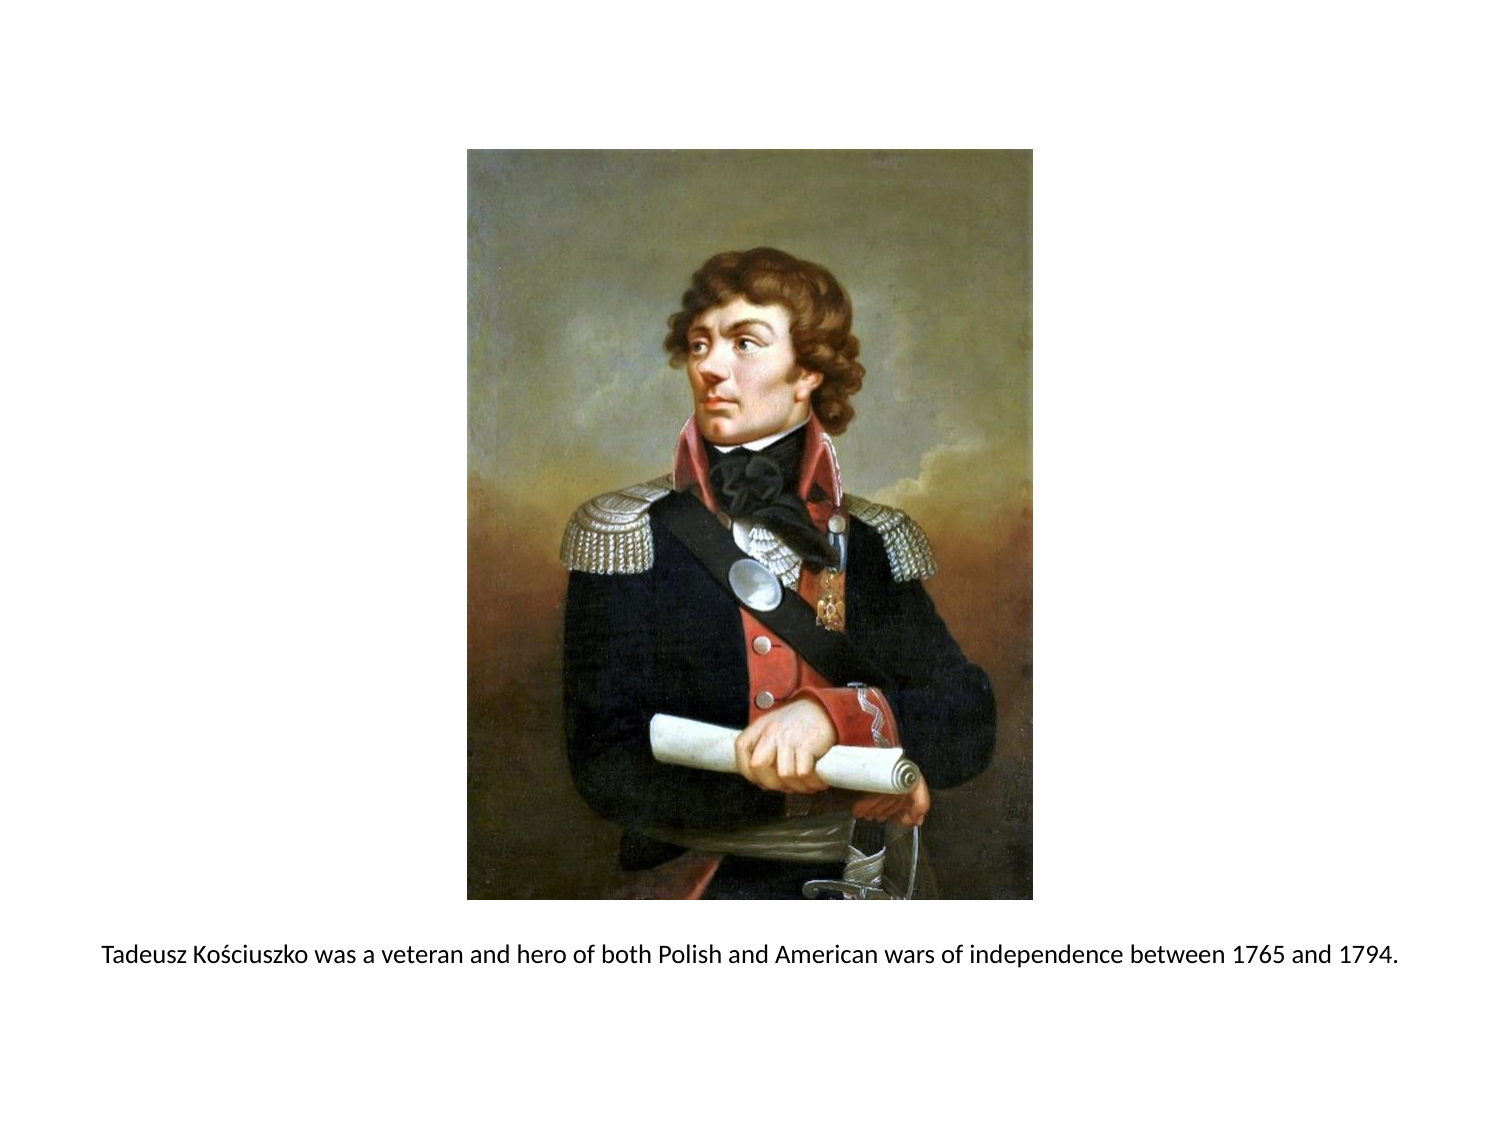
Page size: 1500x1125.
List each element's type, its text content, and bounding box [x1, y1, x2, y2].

picture [467, 149, 1033, 900]
text_box Tadeusz Kościuszko was a veteran and hero of both Polish and American wars of independence between 1765 and 1794. [86, 929, 1414, 977]
